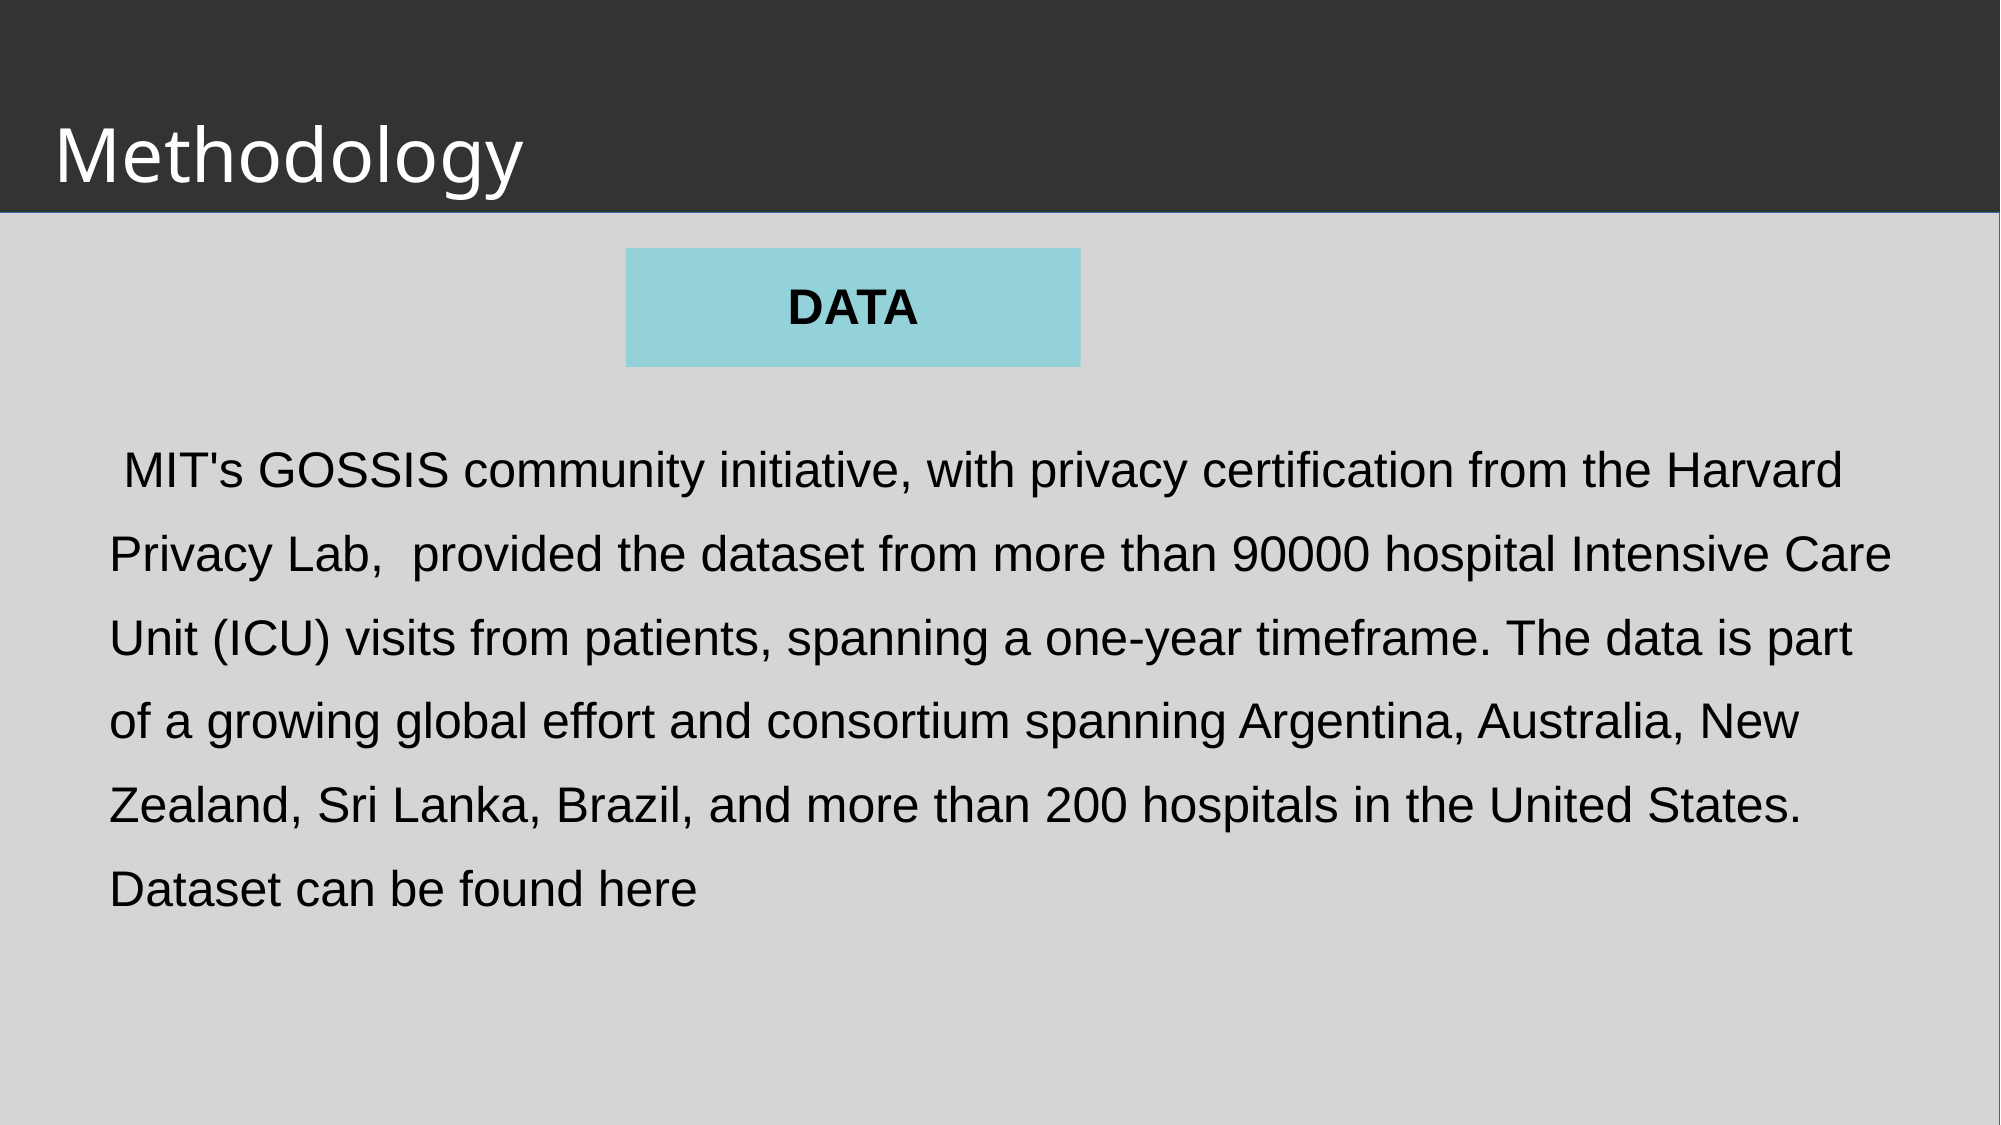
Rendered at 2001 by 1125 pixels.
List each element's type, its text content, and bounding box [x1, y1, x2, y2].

text_box DATA [625, 247, 1081, 367]
text_box Methodology [39, 94, 556, 197]
text_box [0, 0, 2000, 1125]
text_box MIT's GOSSIS community initiative, with privacy certification from the Harvard Privacy Lab, provided the dataset from more than 90000 hospital Intensive Care Unit (ICU) visits from patients, spanning a one-year timeframe. The data is part of a growing global effort and consortium spanning Argentina, Australia, New Zealand, Sri Lanka, Brazil, and more than 200 hospitals in the United States. Dataset can be found here [94, 407, 1914, 1125]
